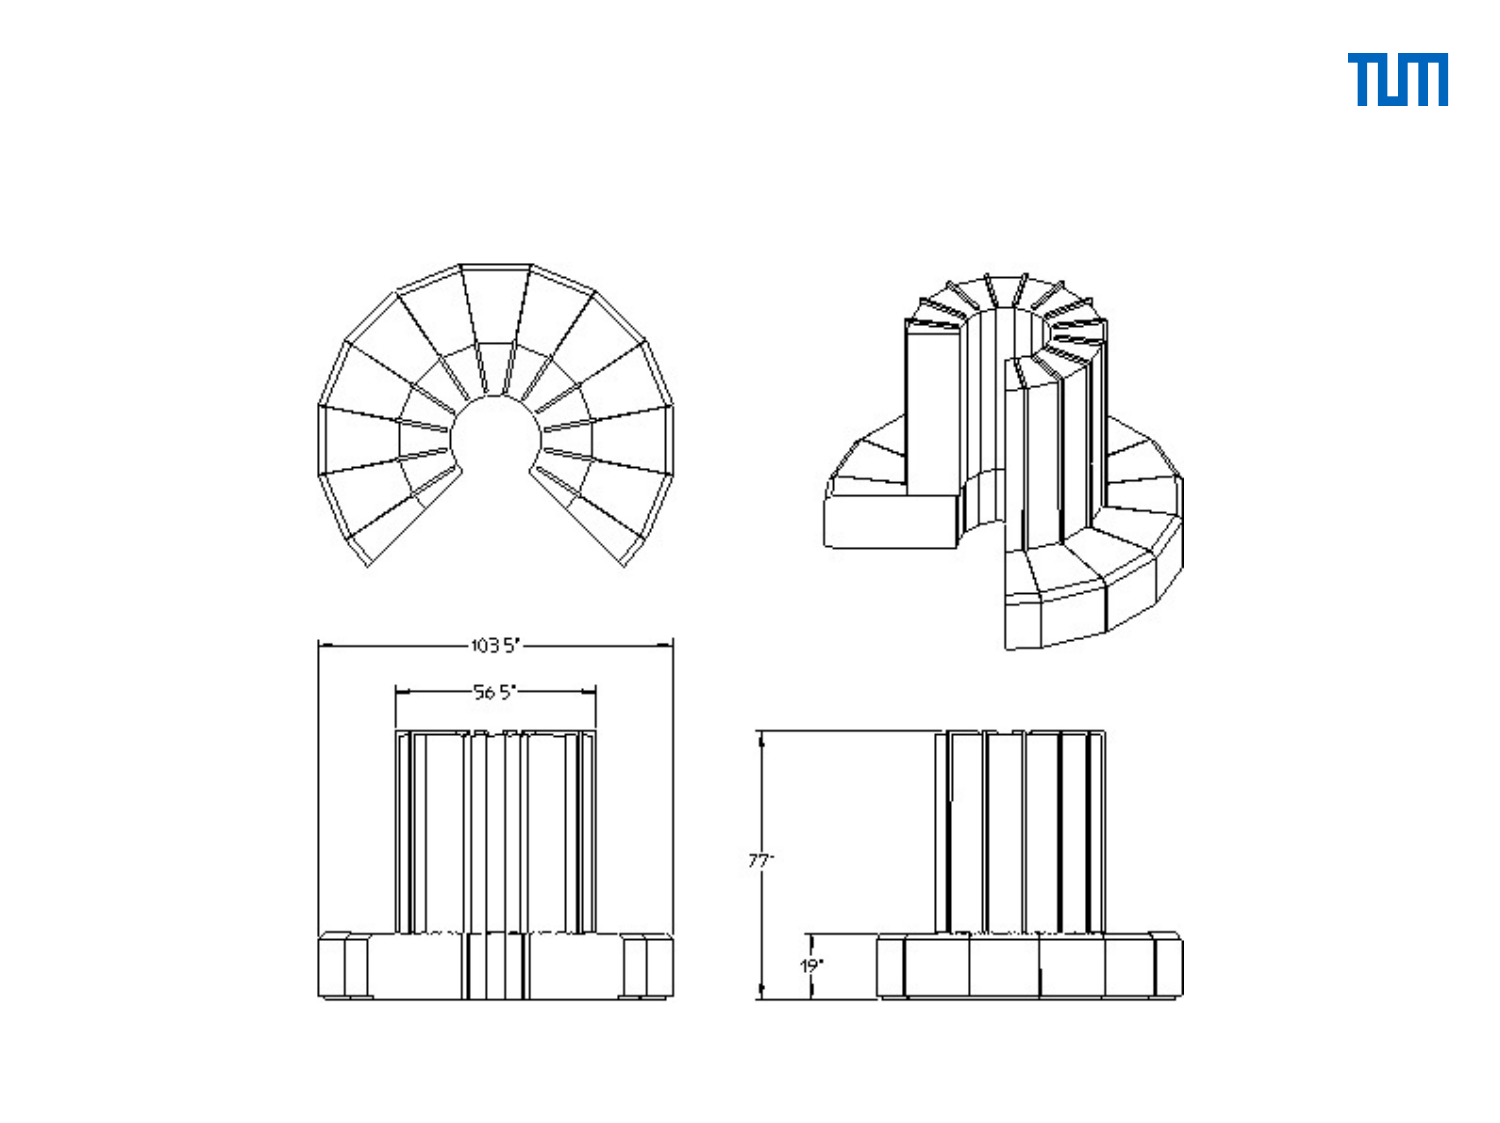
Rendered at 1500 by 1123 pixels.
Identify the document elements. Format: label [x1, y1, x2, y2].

picture [316, 262, 1184, 1003]
